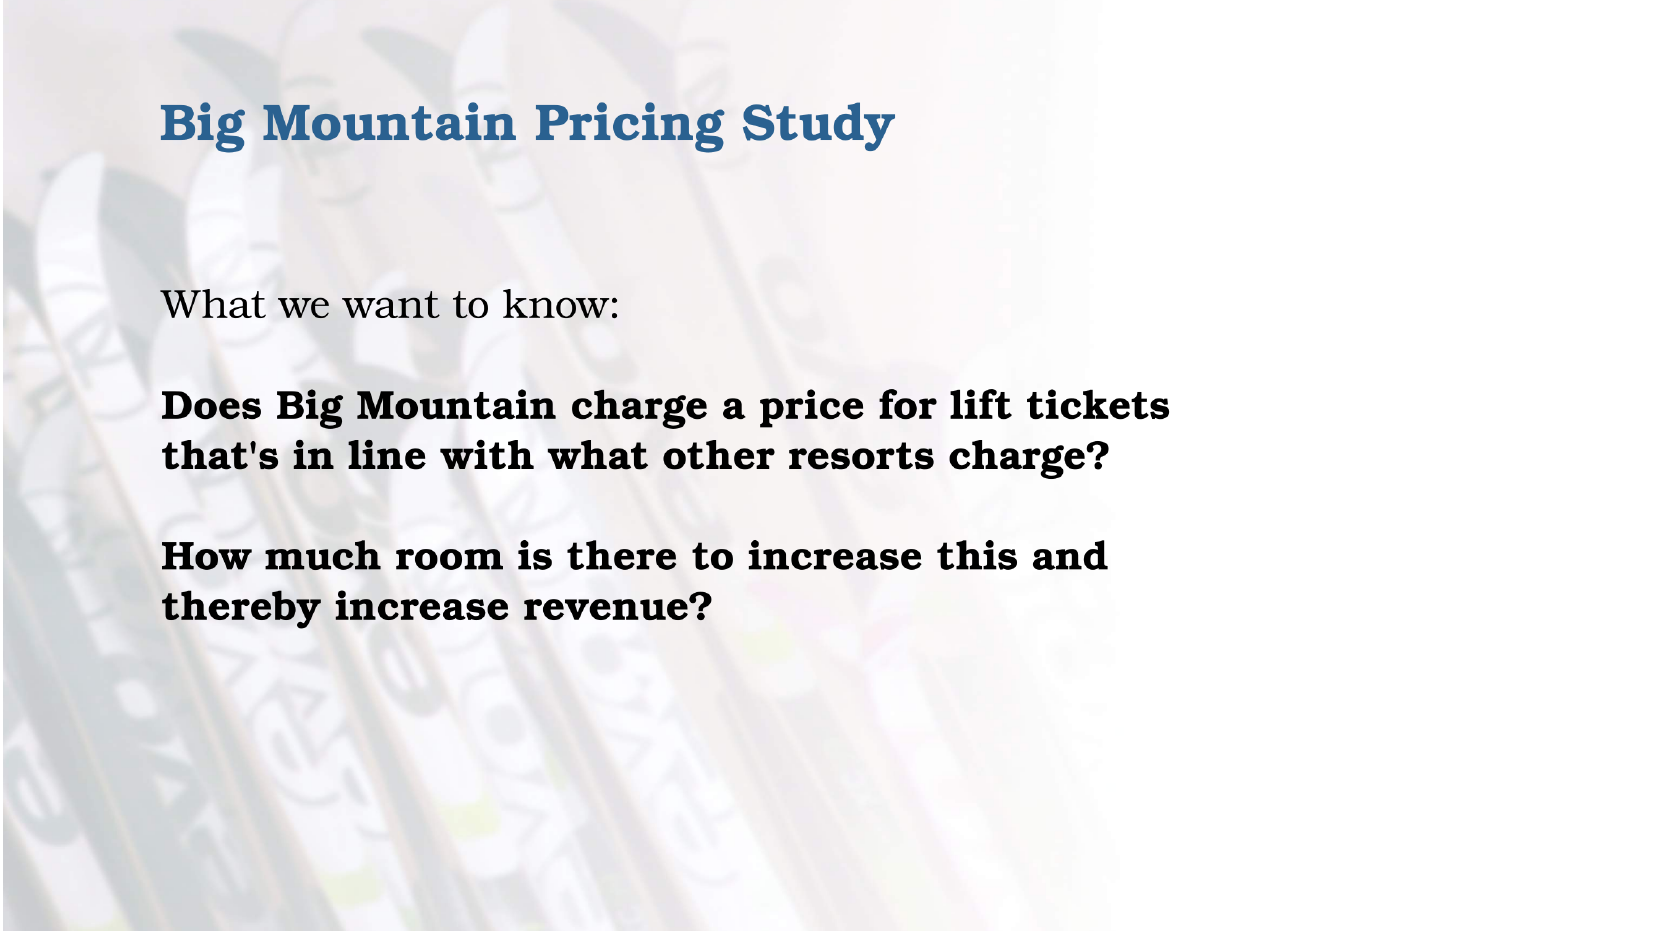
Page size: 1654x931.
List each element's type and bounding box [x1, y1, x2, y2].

picture [3, 0, 1245, 931]
